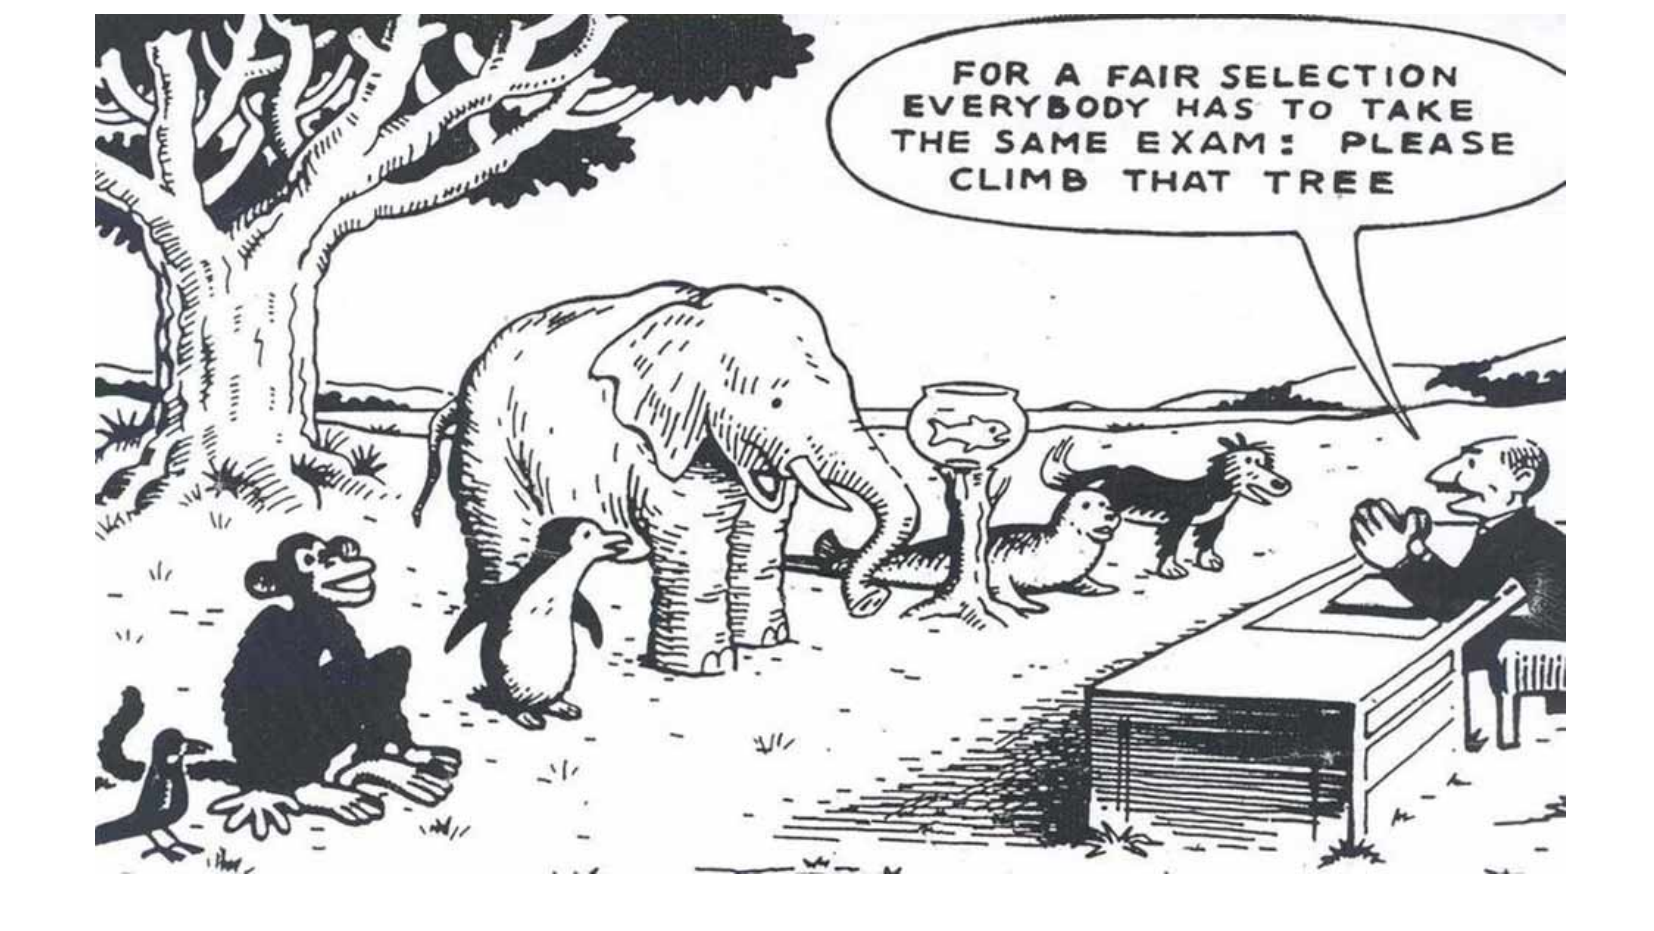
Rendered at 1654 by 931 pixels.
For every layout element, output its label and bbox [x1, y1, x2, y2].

picture [95, 14, 1566, 874]
